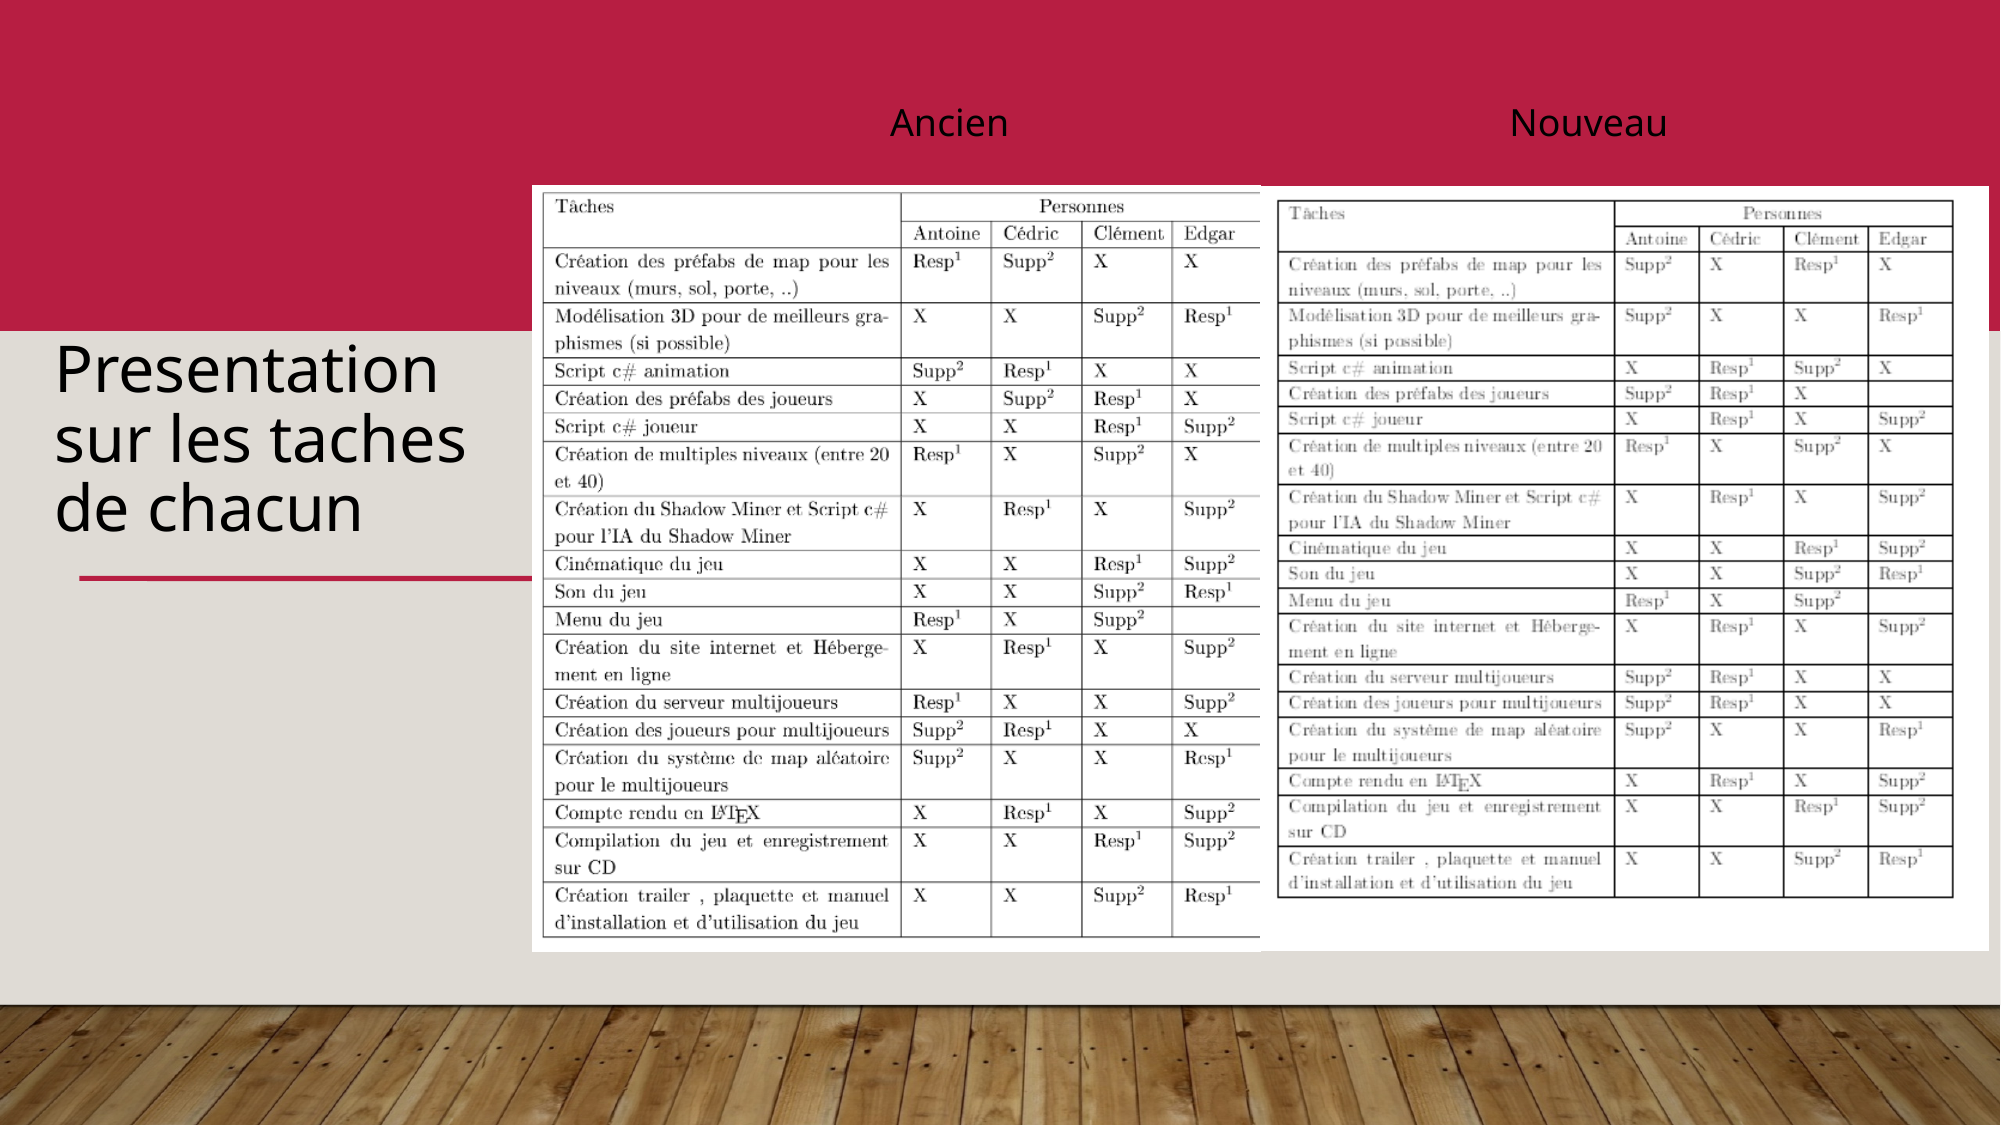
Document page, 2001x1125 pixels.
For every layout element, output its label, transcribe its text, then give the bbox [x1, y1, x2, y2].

text_box Ancien Nouveau [875, 89, 1698, 156]
picture [532, 185, 1989, 952]
text_box [0, 0, 2000, 1005]
picture [0, 1005, 2000, 1125]
title Presentation sur les taches de chacun [39, 239, 536, 546]
